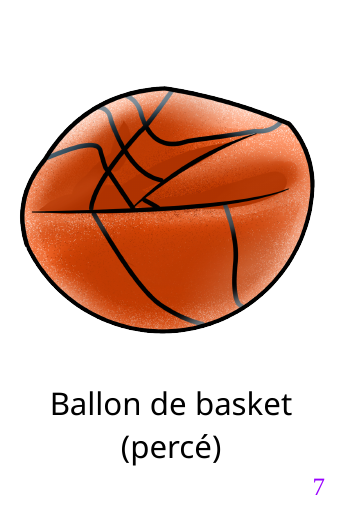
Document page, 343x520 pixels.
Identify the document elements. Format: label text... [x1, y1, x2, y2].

text_box Ballon de basket (percé) [0, 374, 343, 463]
picture [0, 33, 342, 377]
